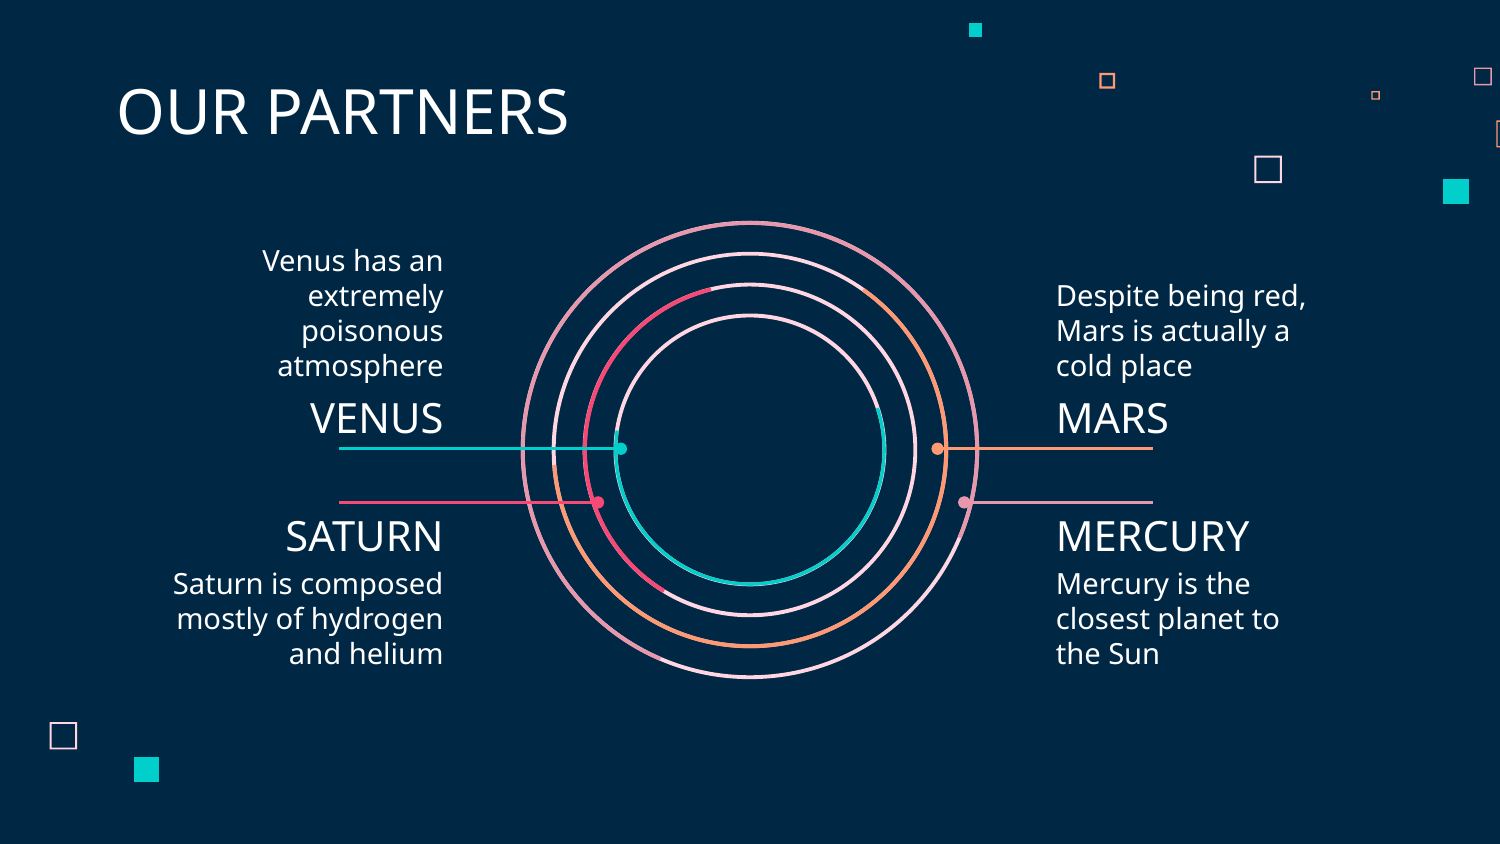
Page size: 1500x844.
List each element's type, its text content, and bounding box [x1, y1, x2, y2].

title SATURN [150, 469, 459, 550]
title MERCURY [1040, 469, 1350, 576]
text_box [527, 504, 973, 680]
title MARS [1040, 377, 1350, 469]
text_box [970, 450, 980, 501]
text_box [613, 313, 887, 587]
text_box [559, 450, 949, 649]
subtitle Despite being red, Mars is actually a cold place [1040, 291, 1350, 377]
subtitle Venus has an extremely poisonous atmosphere [144, 291, 459, 398]
text_box [520, 220, 980, 447]
text_box [582, 282, 918, 618]
title OUR PARTNERS [101, 67, 878, 163]
text_box [551, 450, 563, 501]
title VENUS [150, 398, 459, 469]
text_box [551, 251, 949, 447]
text_box [582, 450, 594, 501]
subtitle Mercury is the closest planet to the Sun [1040, 550, 1313, 656]
subtitle Saturn is composed mostly of hydrogen and helium [150, 550, 459, 656]
text_box [520, 450, 531, 501]
